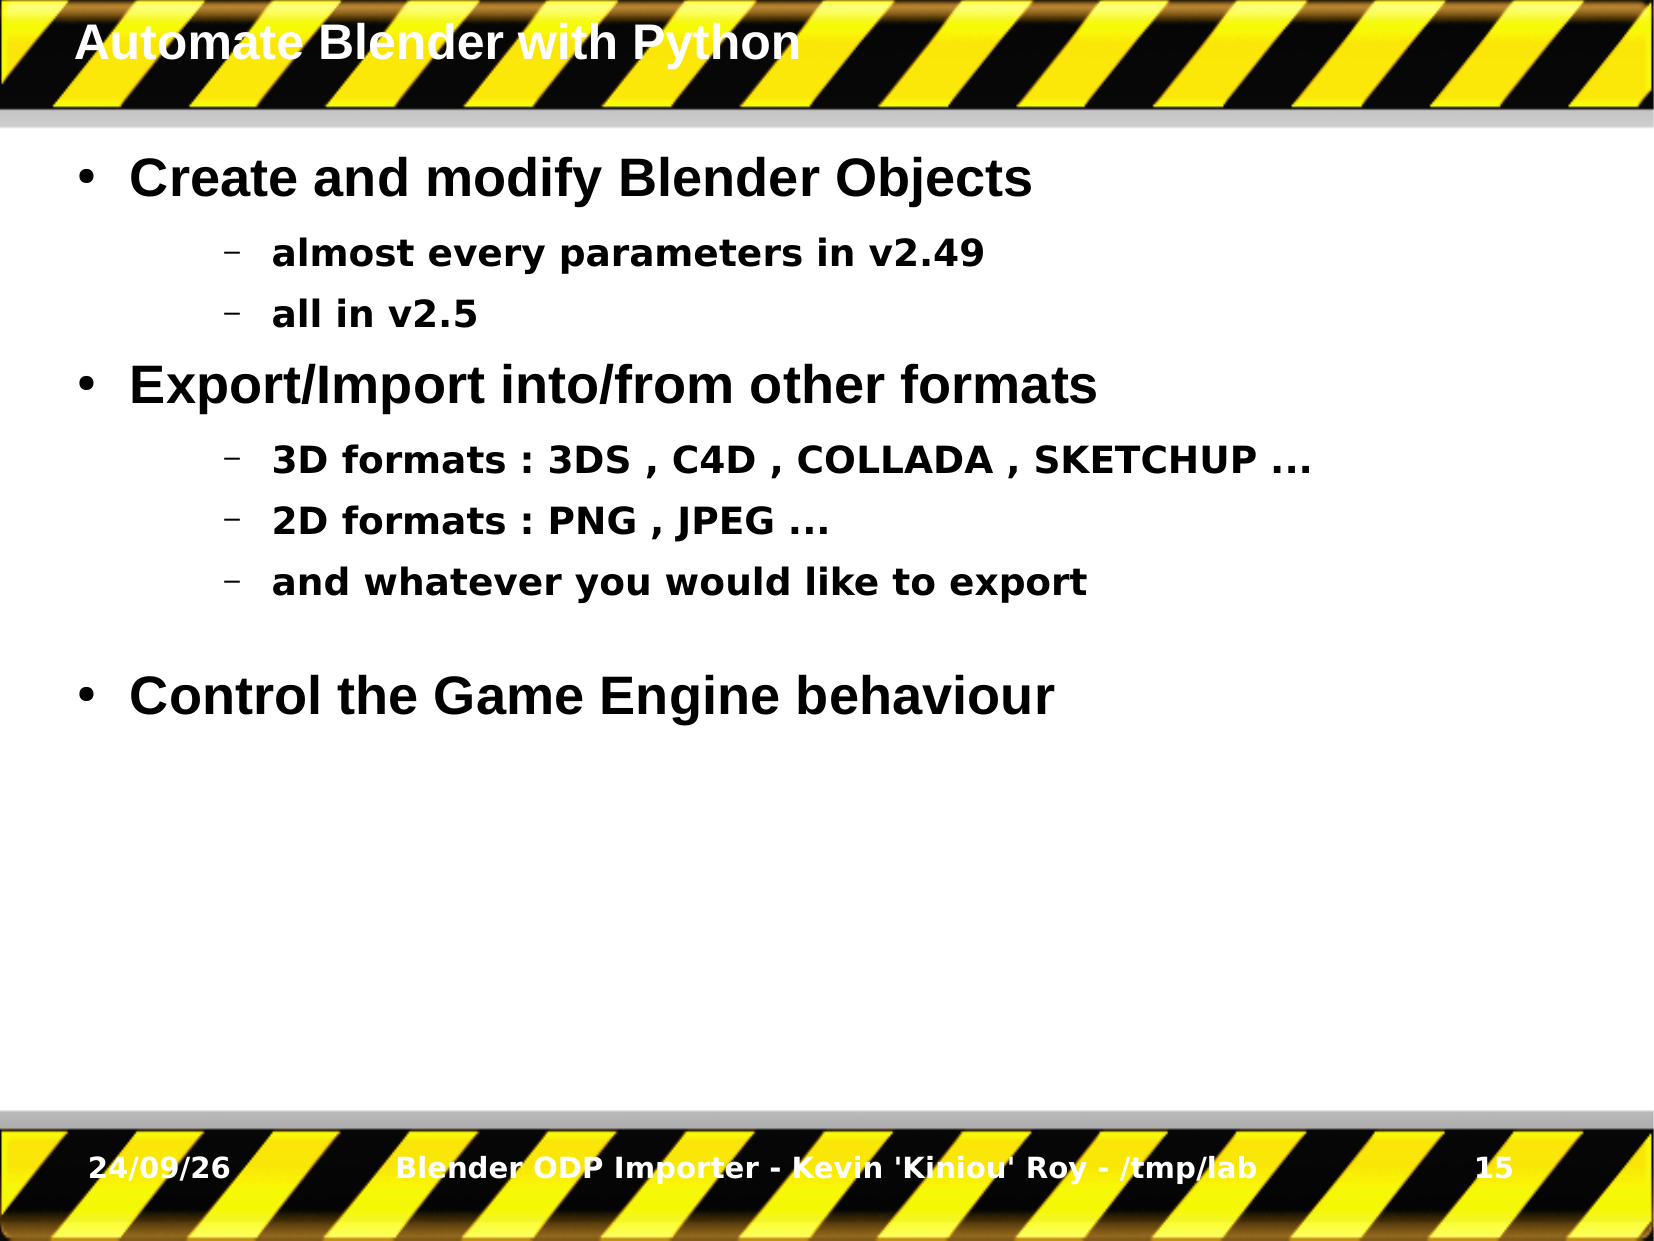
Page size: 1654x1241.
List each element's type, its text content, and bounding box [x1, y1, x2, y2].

list Create and modify Blender Objects almost every parameters in v2.49 all in v2.5 Export/Import into/from other formats 3D formats : 3DS , C4D , COLLADA , SKETCHUP ... 2D formats : PNG , JPEG ... and whatever you would like to export Control the Game Engine behaviour [59, 147, 1595, 803]
title Automate Blender with Python [73, 14, 1580, 109]
picture [0, 0, 1654, 1241]
